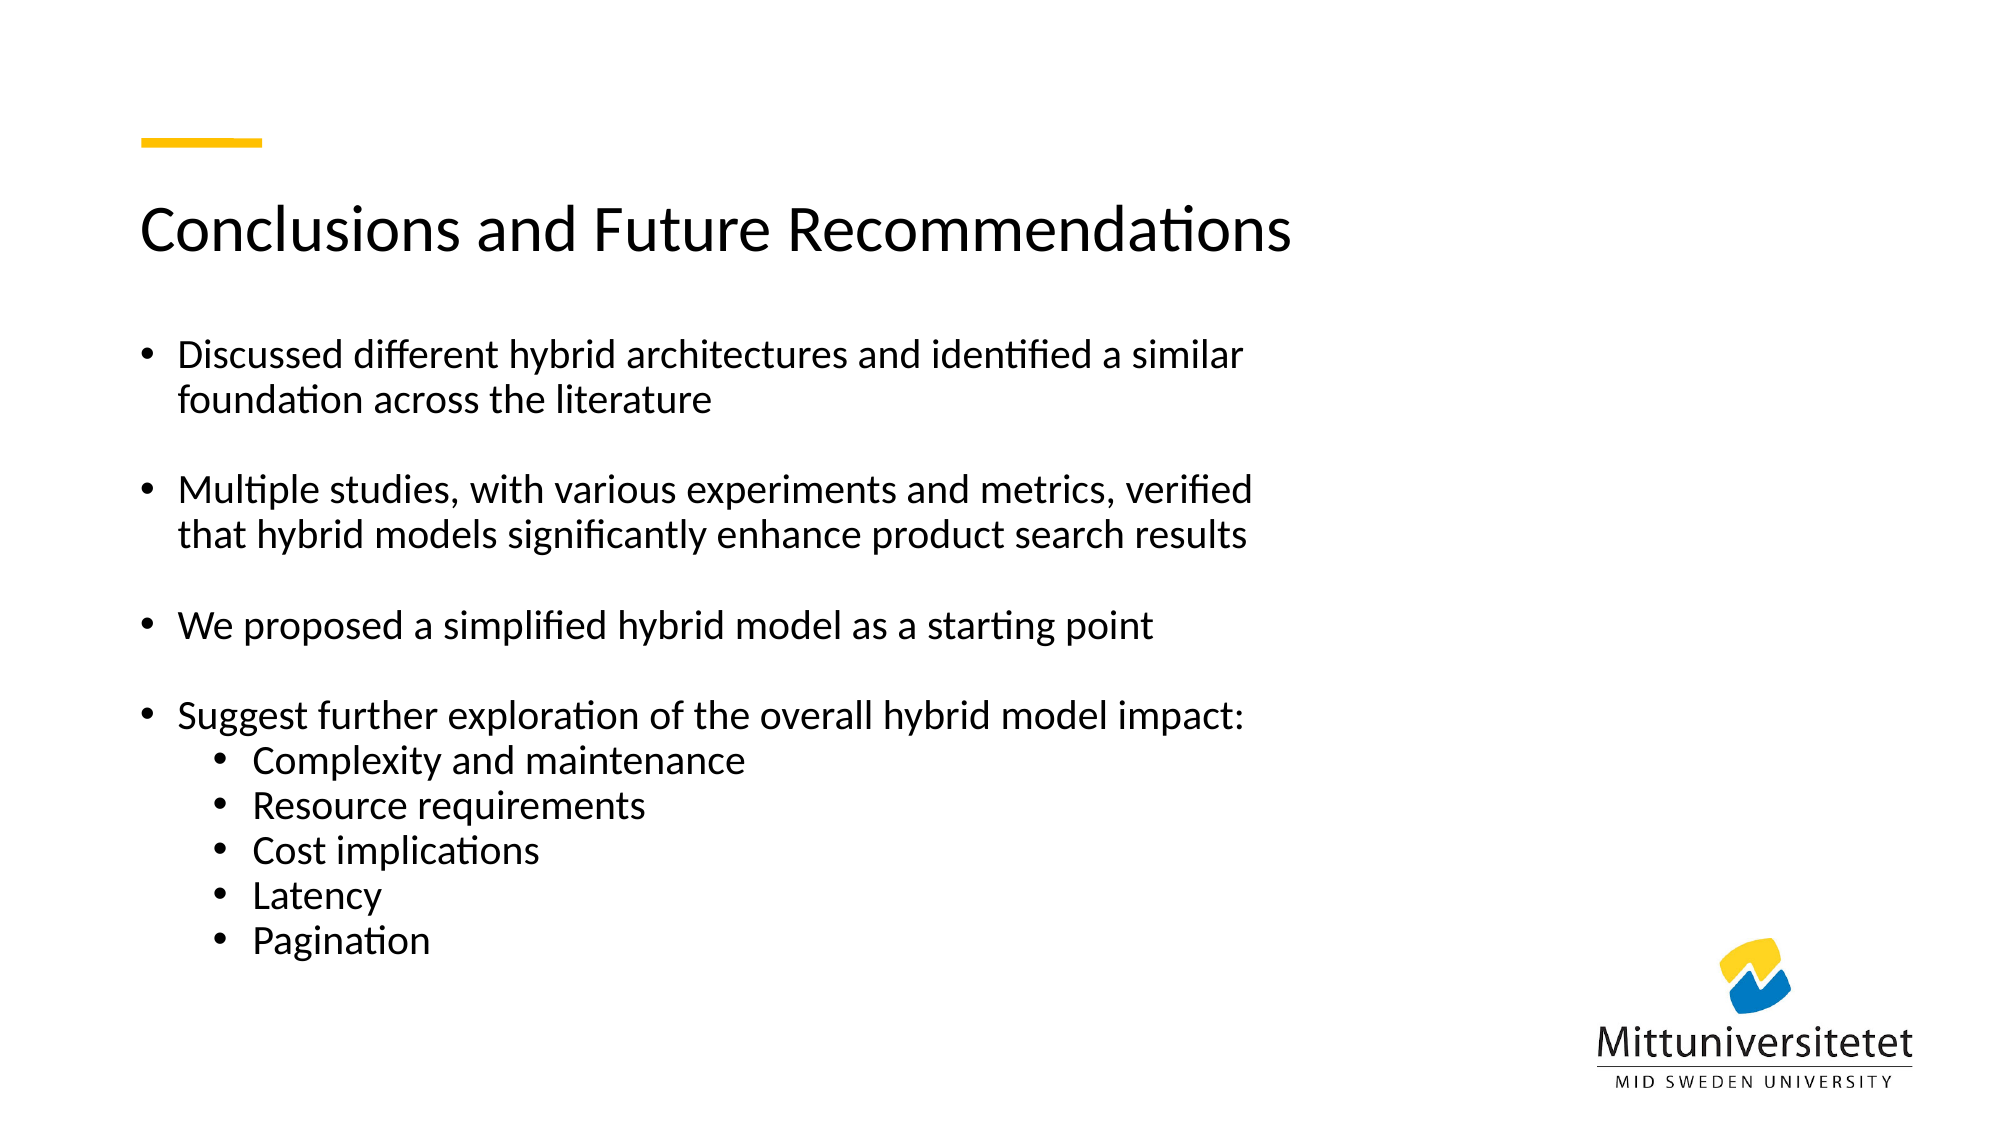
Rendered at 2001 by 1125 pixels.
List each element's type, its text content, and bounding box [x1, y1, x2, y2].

list Discussed different hybrid architectures and identified a similar foundation across the literature Multiple studies, with various experiments and metrics, verified that hybrid models significantly enhance product search results We proposed a simplified hybrid model as a starting point Suggest further exploration of the overall hybrid model impact: Complexity and maintenance Resource requirements Cost implications Latency Pagination [124, 325, 1279, 1009]
picture [1597, 938, 1913, 1088]
title Conclusions and Future Recommendations [124, 186, 1384, 417]
